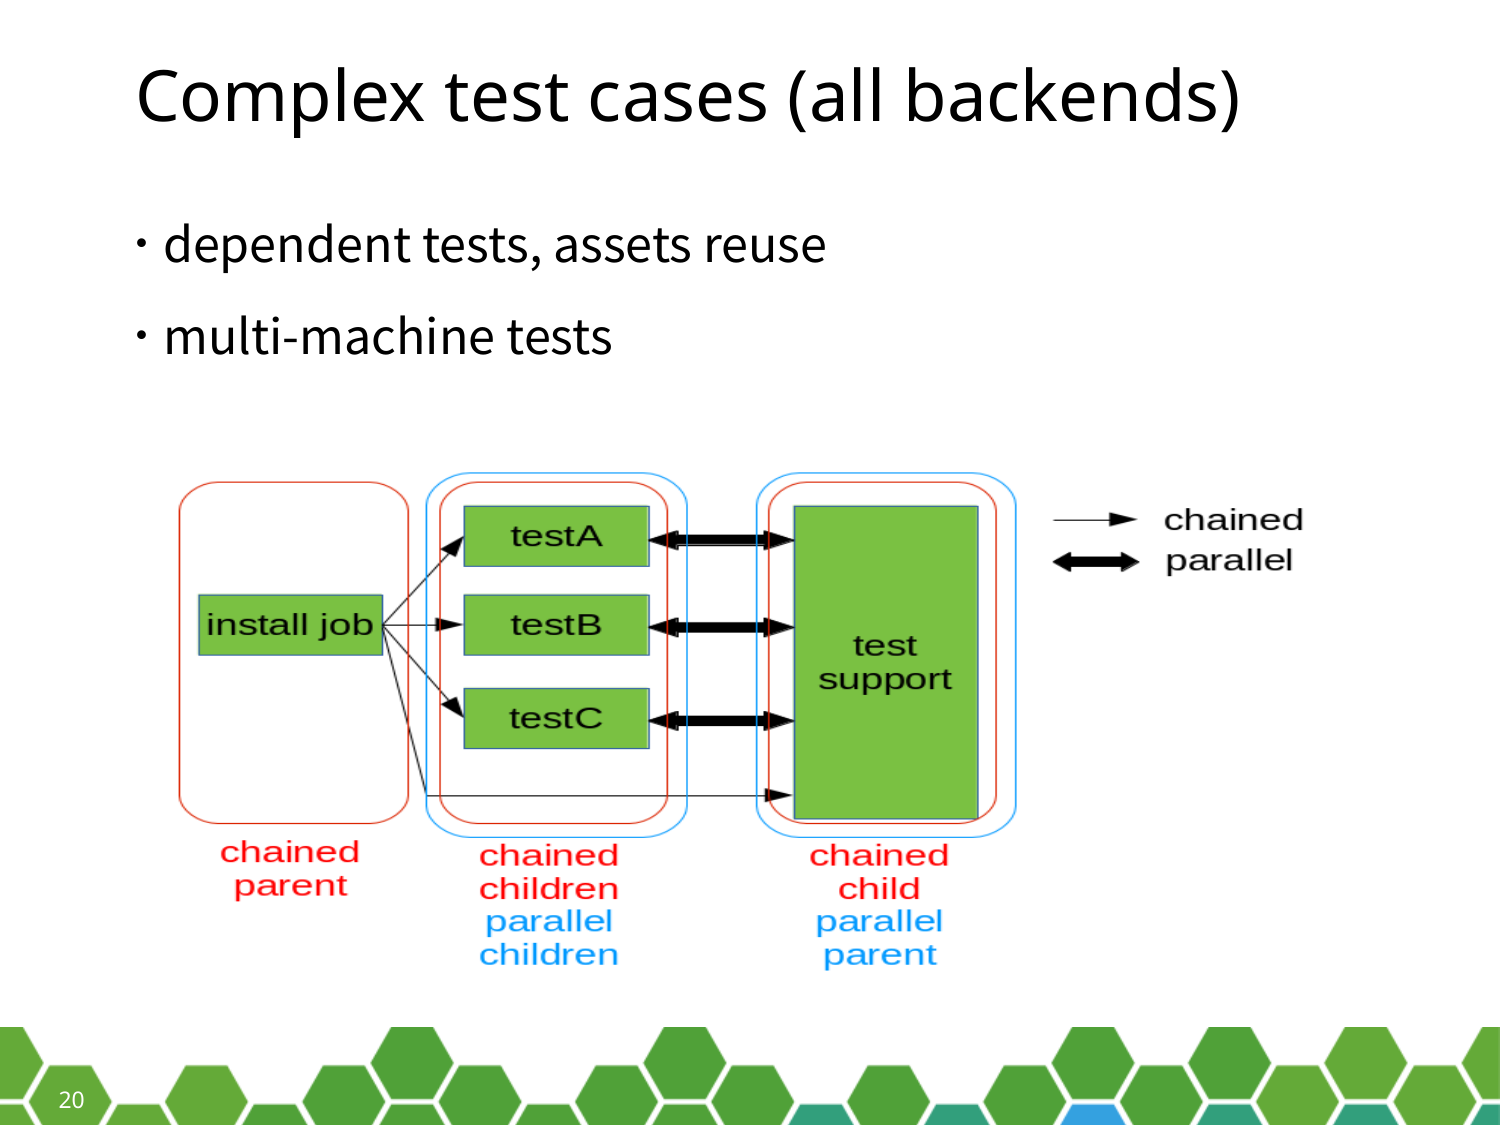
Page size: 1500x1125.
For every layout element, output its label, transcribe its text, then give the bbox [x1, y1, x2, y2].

title Complex test cases (all backends) [135, 12, 1372, 175]
list dependent tests, assets reuse multi-machine tests [135, 208, 1372, 862]
picture [135, 454, 1338, 983]
picture [0, 1027, 1500, 1125]
